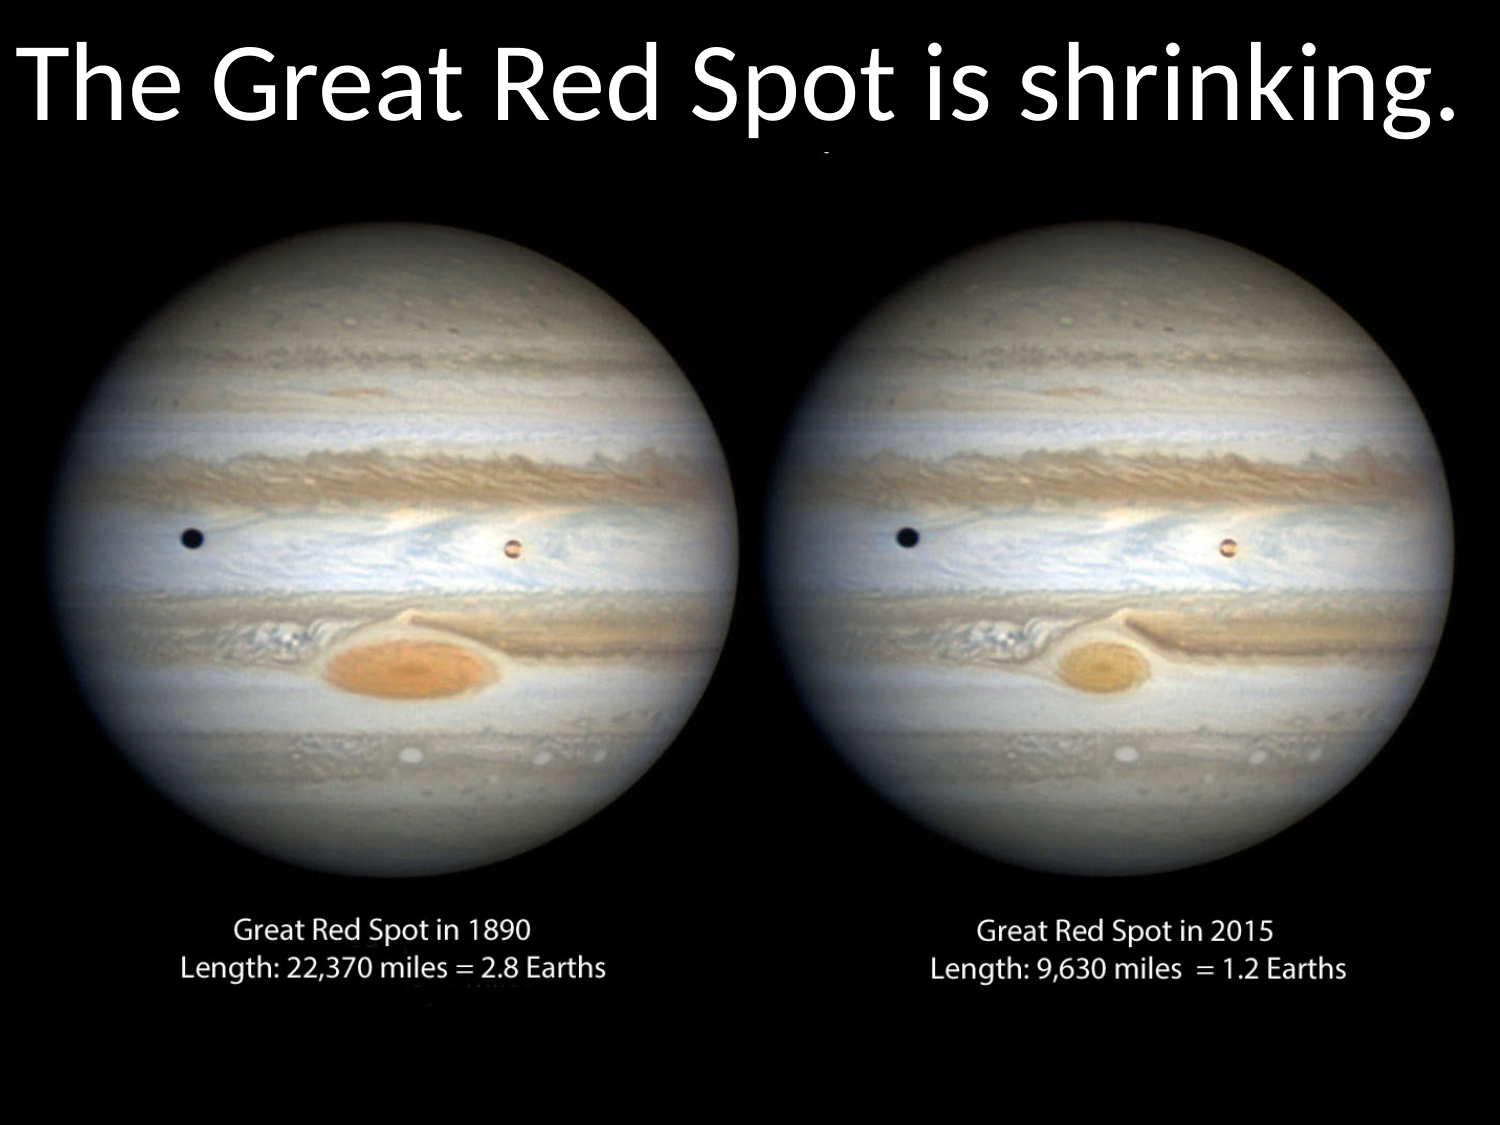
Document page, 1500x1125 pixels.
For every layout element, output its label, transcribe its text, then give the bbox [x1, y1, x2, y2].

picture [5, 152, 1500, 1053]
text_box The Great Red Spot is shrinking. [0, 0, 1500, 152]
